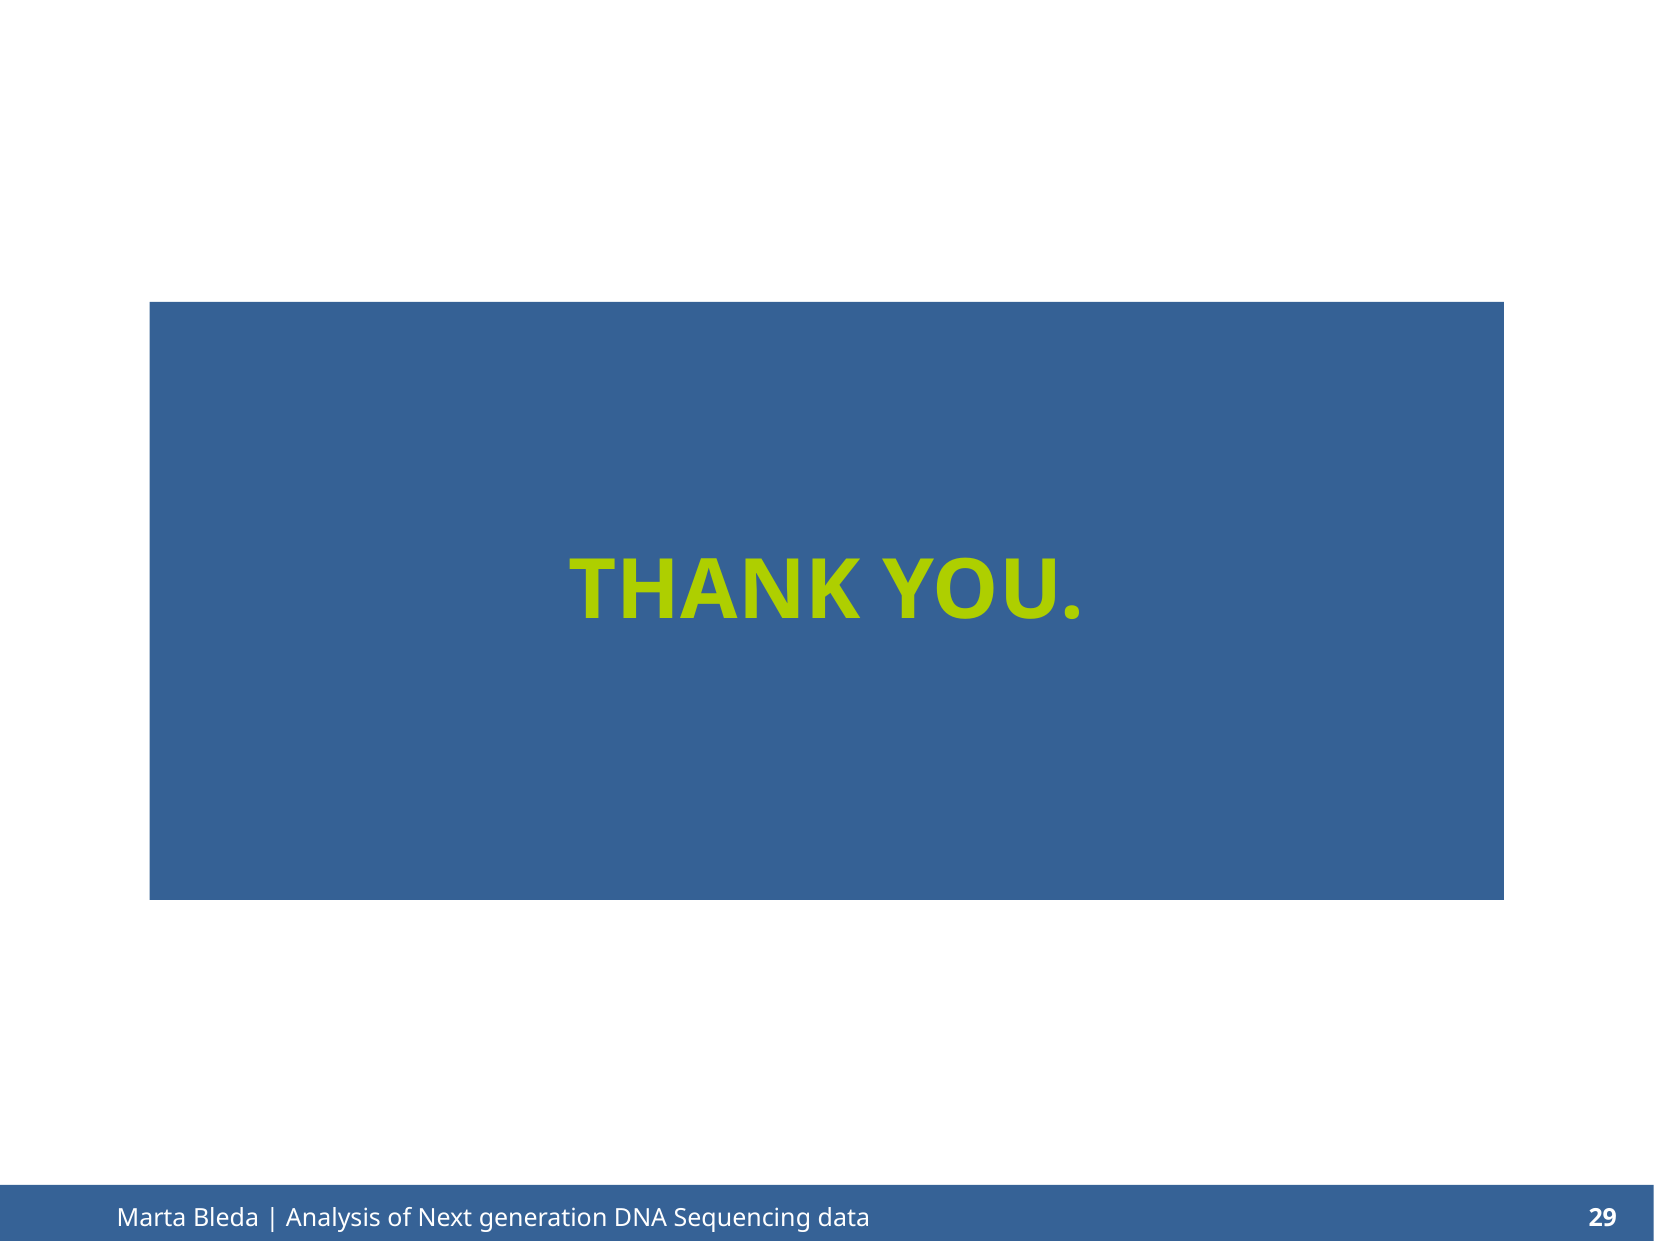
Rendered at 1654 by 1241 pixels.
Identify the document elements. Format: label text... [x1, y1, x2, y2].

title THANK YOU. [219, 351, 1435, 821]
